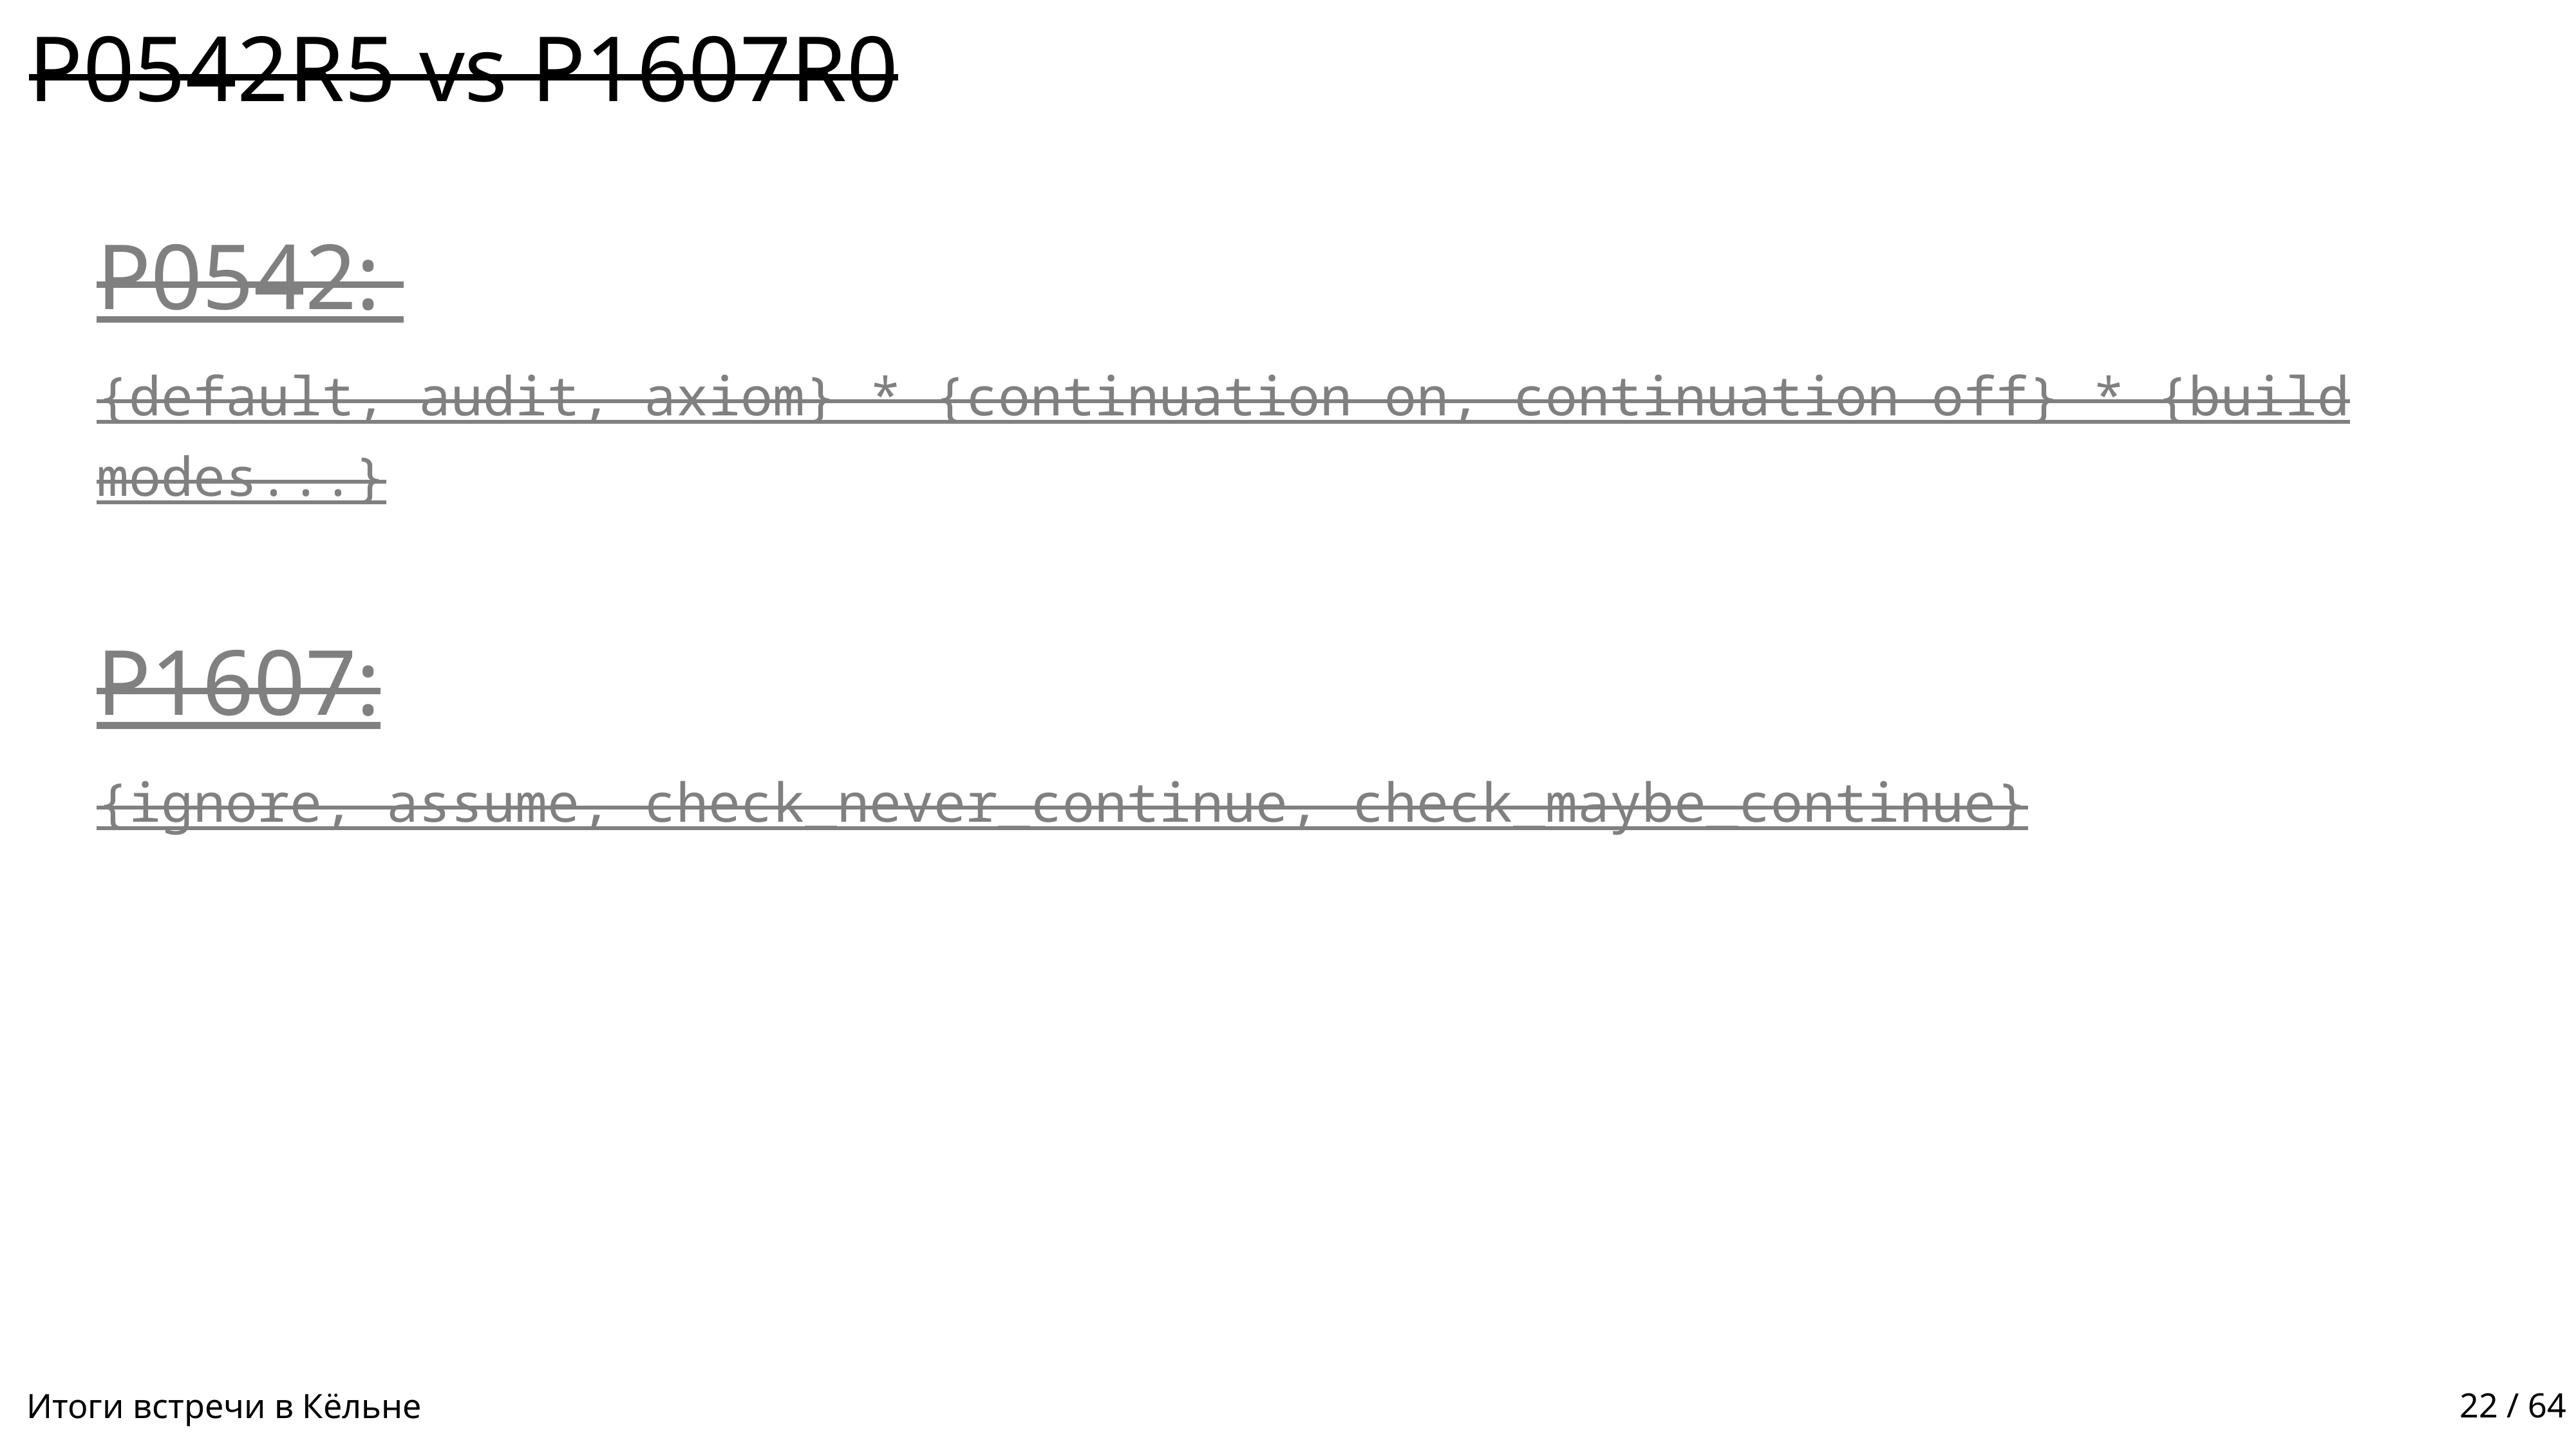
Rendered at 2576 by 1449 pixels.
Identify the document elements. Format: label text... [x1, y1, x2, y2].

list P0542: {default, audit, axiom} * {continuation on, continuation off} * {build modes...} P1607: {ignore, assume, check_never_continue, check_maybe_continue} [87, 214, 2550, 1382]
list Итоги встречи в Кёльне [17, 1376, 1114, 1431]
list <number> / 64 [1479, 1376, 2576, 1431]
title P0542R5 vs P1607R0 [19, 19, 2550, 155]
